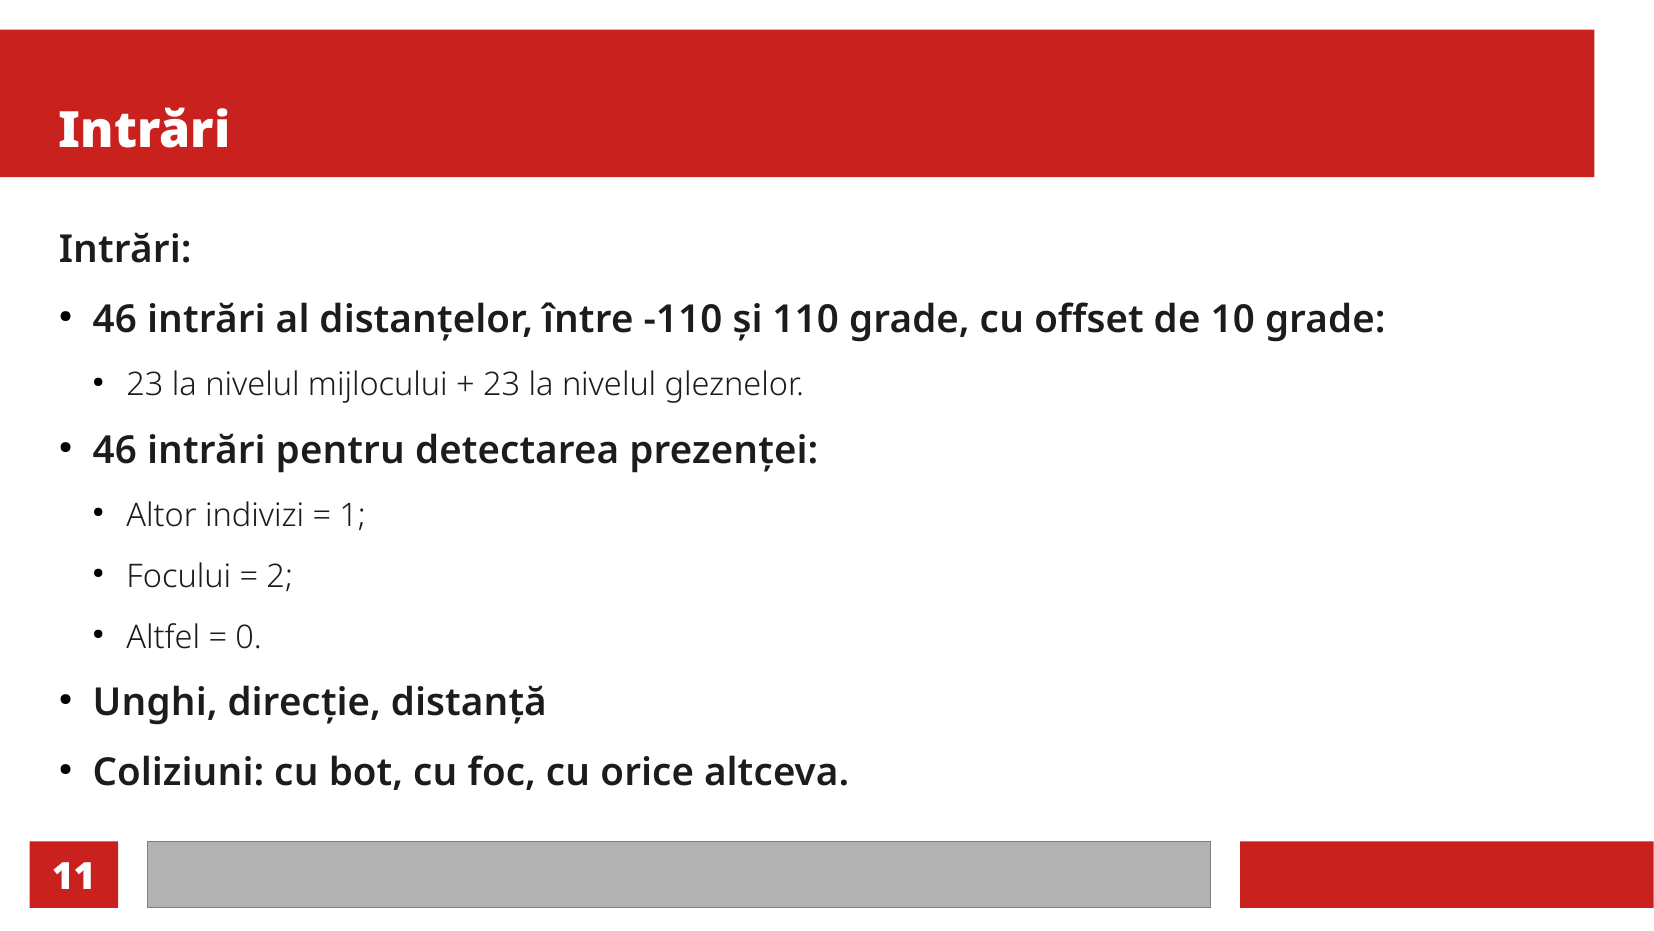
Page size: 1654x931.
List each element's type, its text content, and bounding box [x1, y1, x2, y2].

list Intrări: 46 intrări al distanțelor, între -110 și 110 grade, cu offset de 10 grade: 23 la nivelul mijlocului + 23 la nivelul gleznelor. 46 intrări pentru detectarea prezenței: Altor indivizi = 1; Focului = 2; Altfel = 0. Unghi, direcție, distanță Coliziuni: cu bot, cu foc, cu orice altceva. [59, 221, 1565, 798]
title Intrări [59, 44, 1595, 163]
